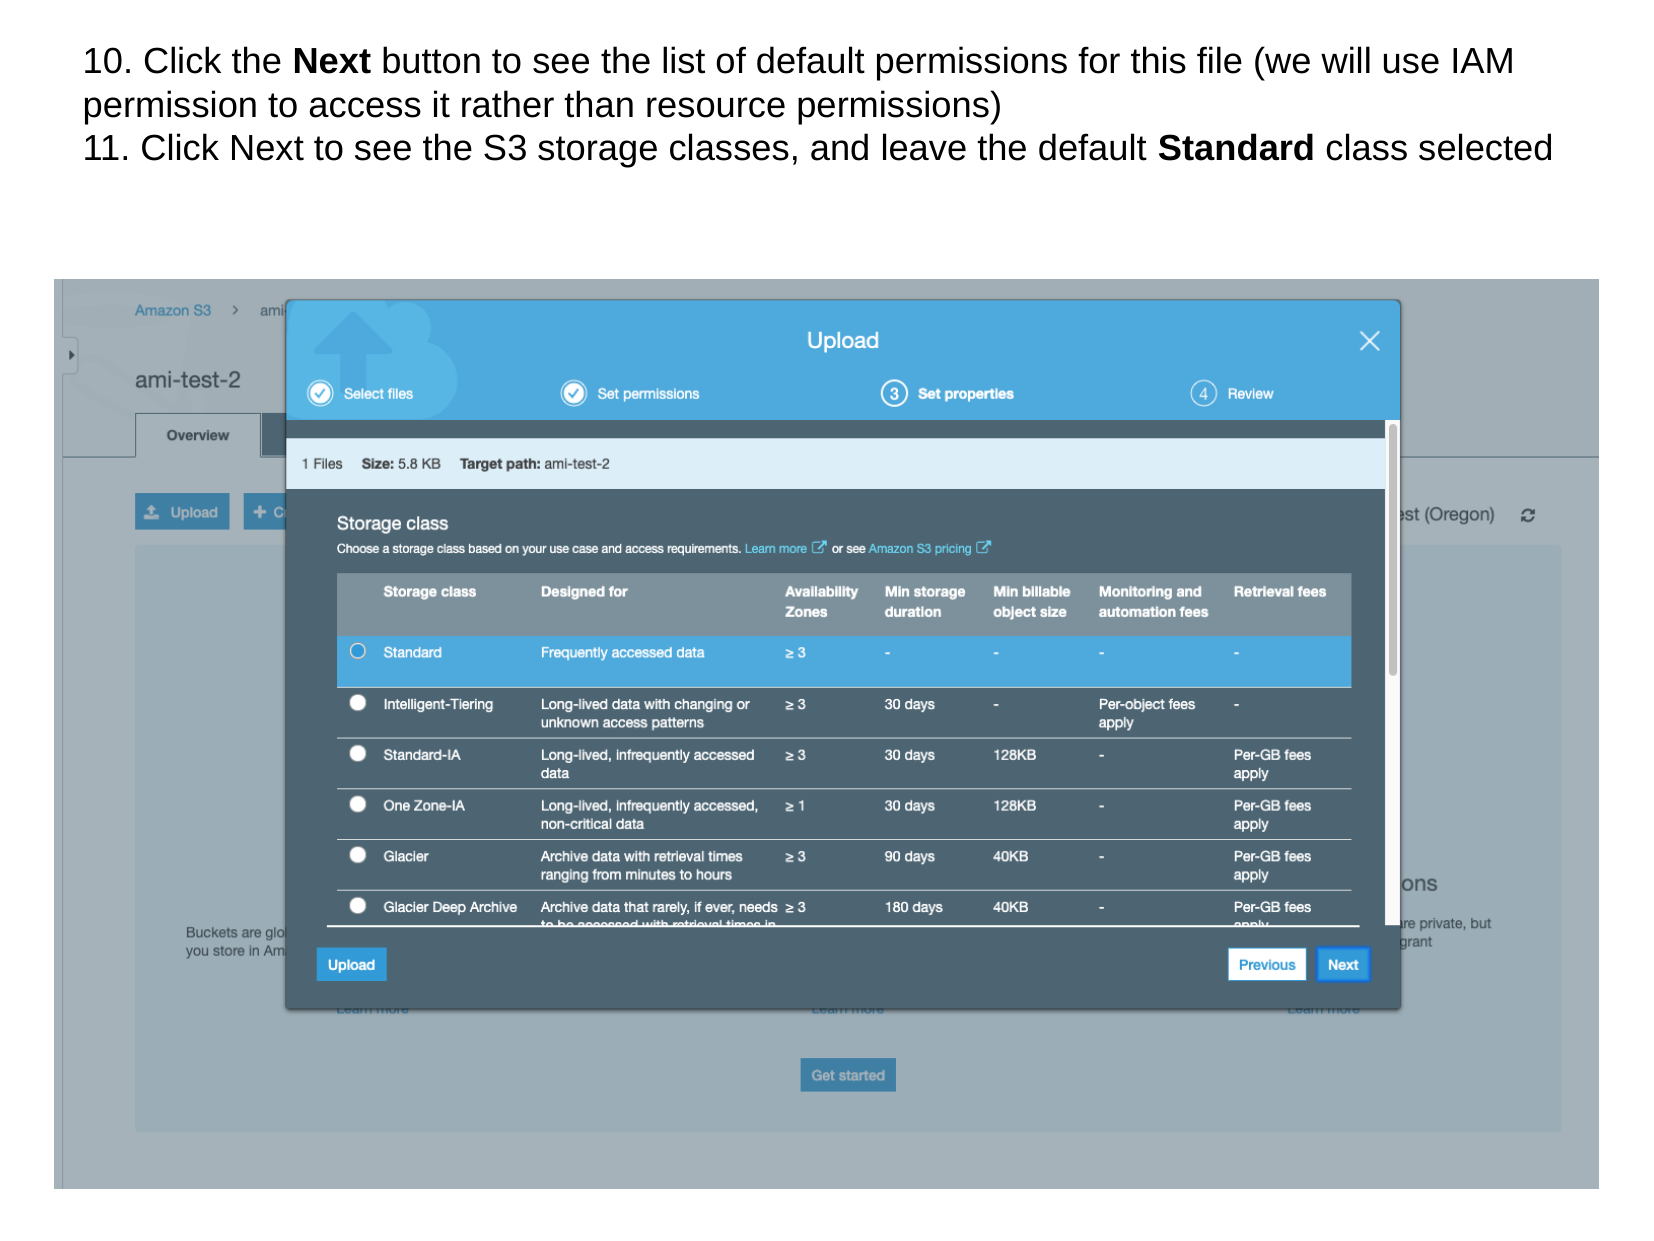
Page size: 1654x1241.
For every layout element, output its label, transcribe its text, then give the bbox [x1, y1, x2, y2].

list 10. Click the Next button to see the list of default permissions for this file (we will use IAM permission to access it rather than resource permissions) 11. Click Next to see the S3 storage classes, and leave the default Standard class selected [82, 37, 1571, 171]
picture [54, 279, 1599, 1189]
